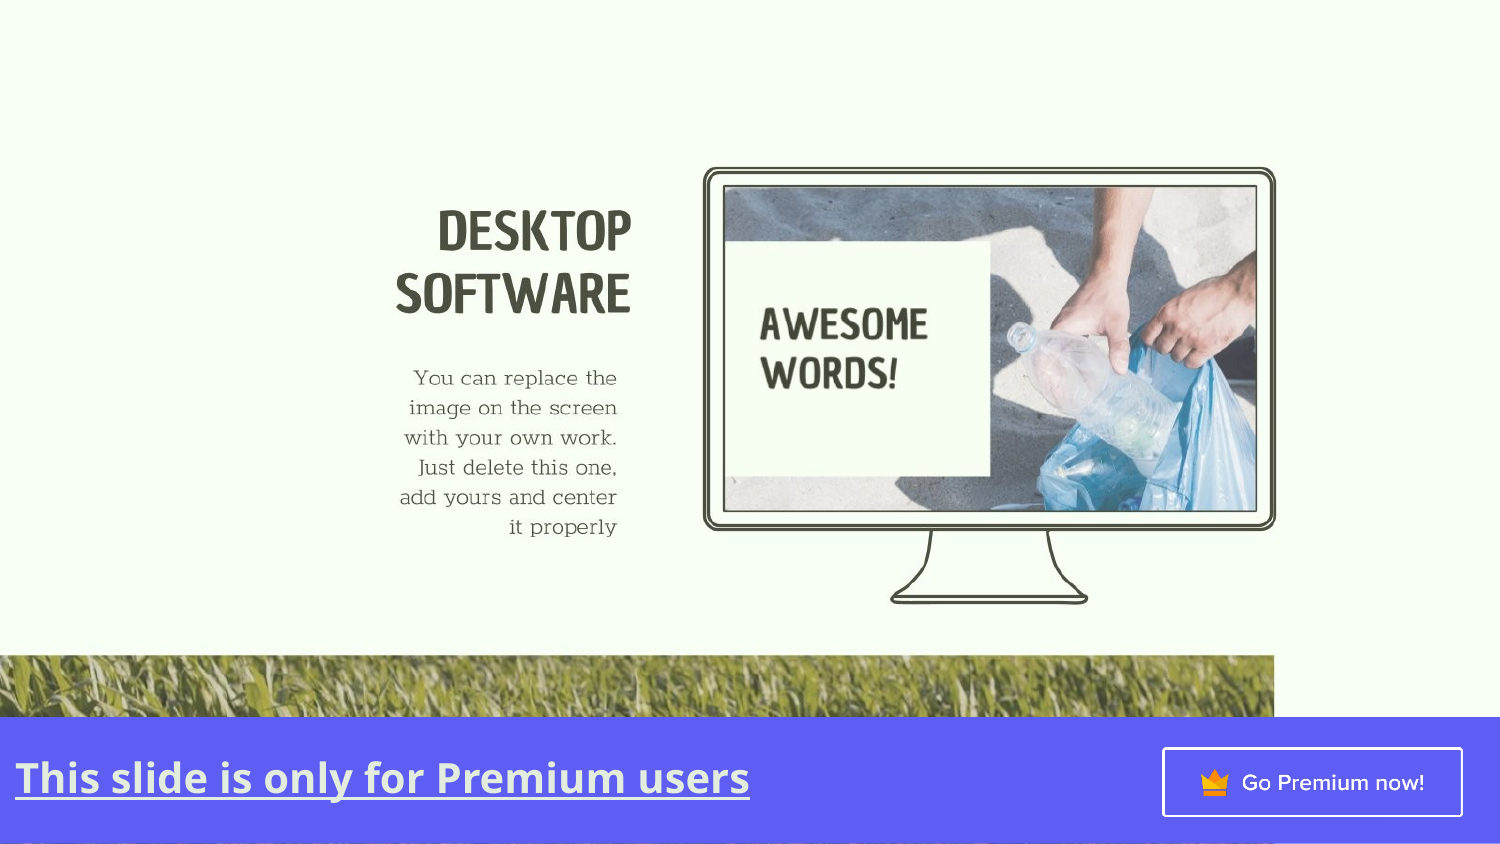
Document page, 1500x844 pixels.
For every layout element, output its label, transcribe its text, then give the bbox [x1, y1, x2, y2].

picture [1162, 747, 1463, 817]
picture [0, 0, 1500, 717]
text_box This slide is only for Premium users [0, 717, 1500, 844]
